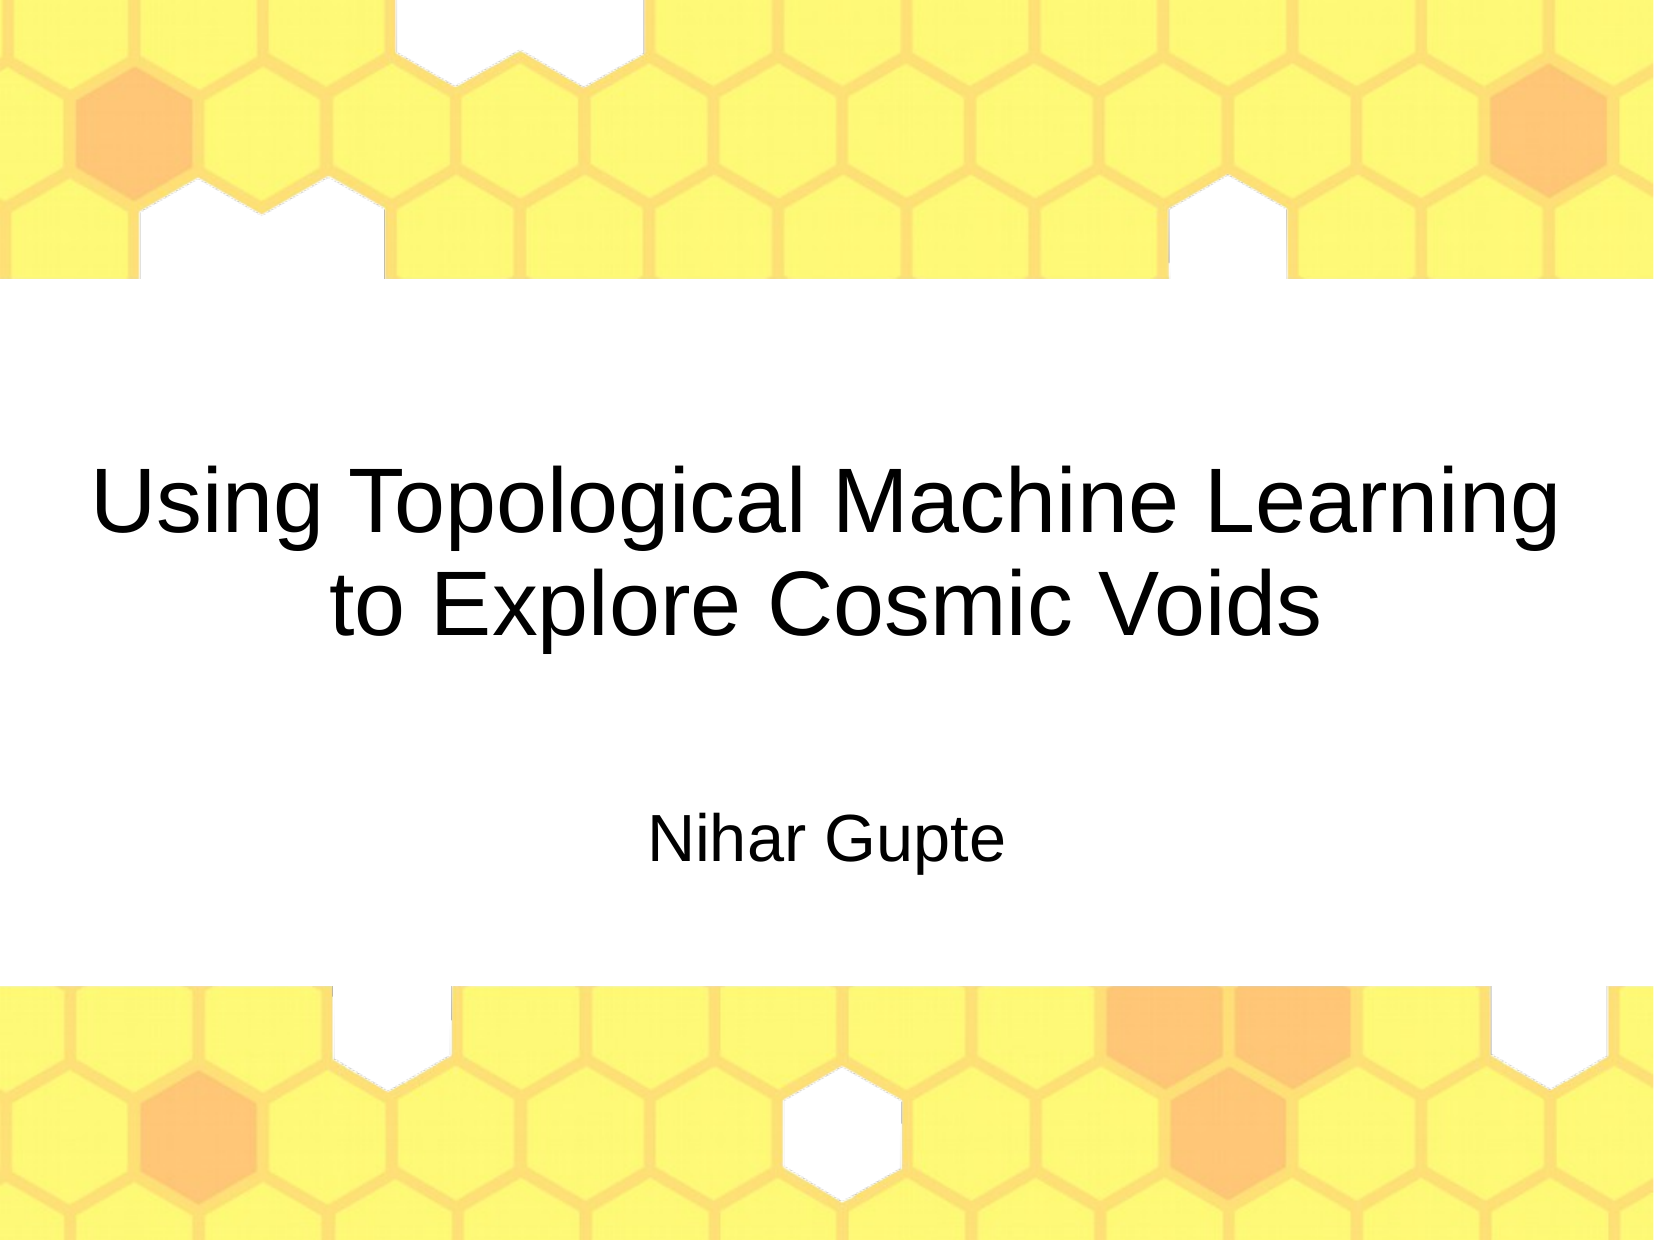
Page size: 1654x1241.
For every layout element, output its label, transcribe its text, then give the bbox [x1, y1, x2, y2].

title Using Topological Machine Learning to Explore Cosmic Voids [82, 418, 1571, 686]
subtitle Nihar Gupte [82, 744, 1571, 934]
picture [0, 986, 1654, 1240]
picture [0, 0, 1654, 279]
